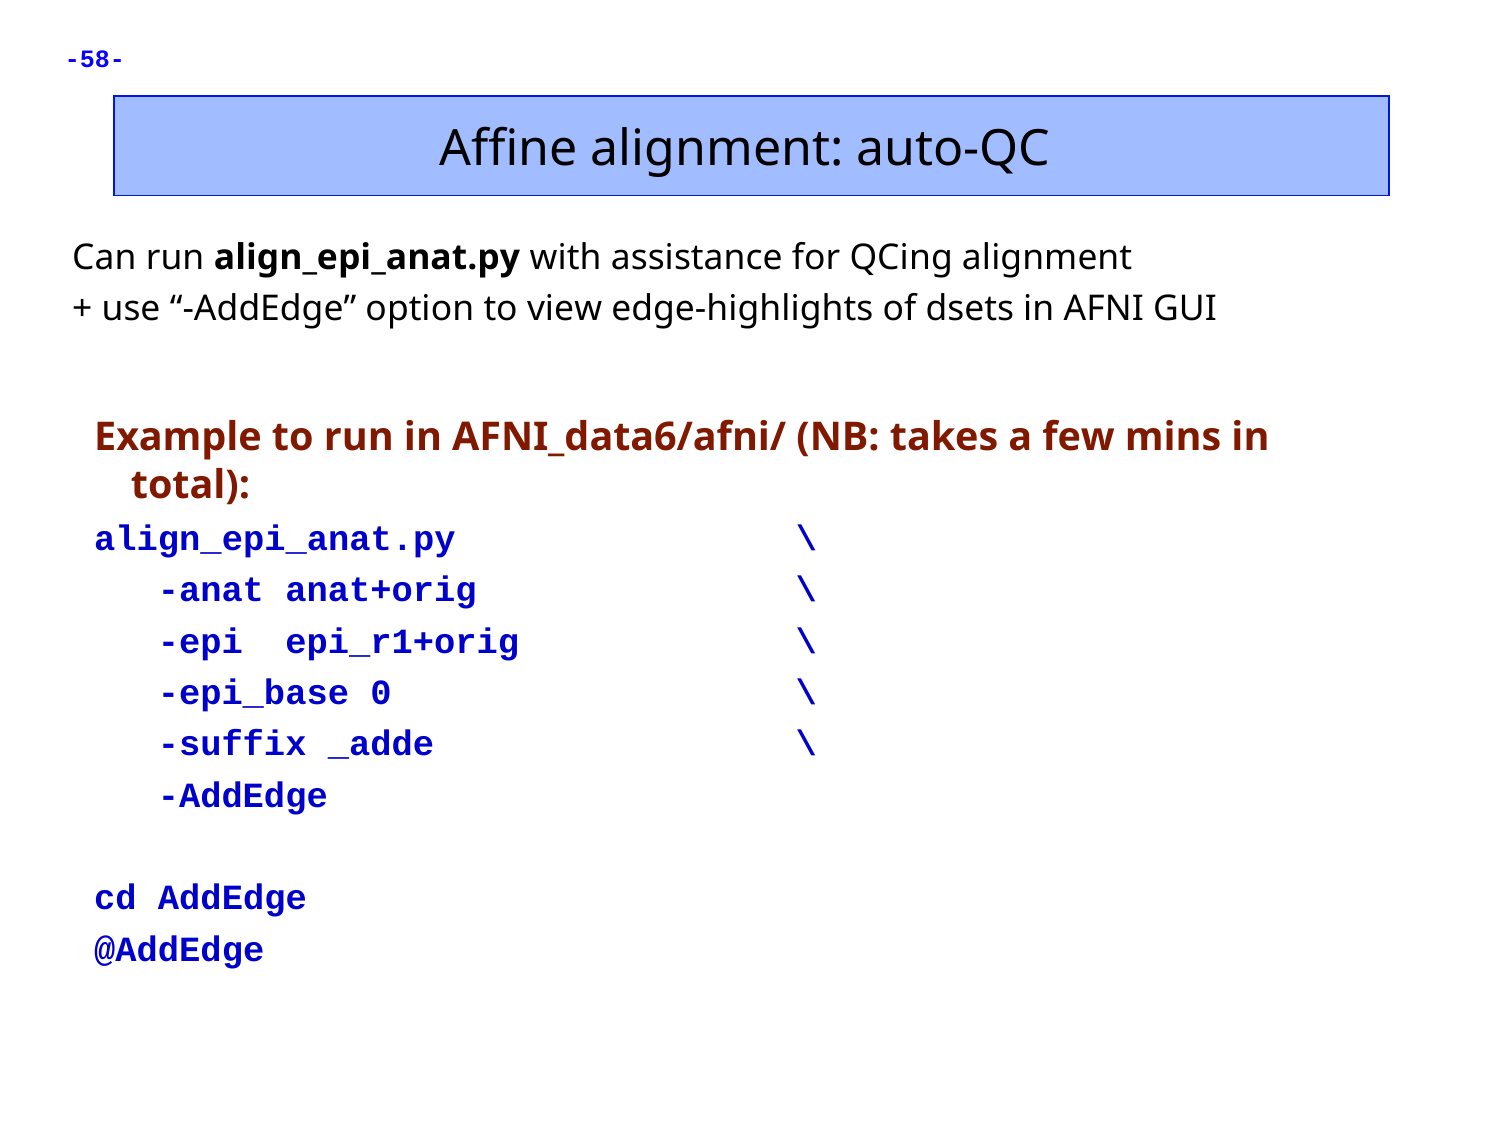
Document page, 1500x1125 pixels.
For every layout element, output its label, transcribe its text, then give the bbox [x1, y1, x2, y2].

text_box Example to run in AFNI_data6/afni/ (NB: takes a few mins in total): align_epi_anat.py \ -anat anat+orig \ -epi epi_r1+orig \ -epi_base 0 \ -suffix _adde \ -AddEdge cd AddEdge @AddEdge [78, 403, 1380, 1033]
text_box Can run align_epi_anat.py with assistance for QCing alignment + use “-AddEdge” option to view edge-highlights of dsets in AFNI GUI [19, 226, 1478, 387]
text_box Affine alignment: auto-QC [114, 95, 1389, 196]
